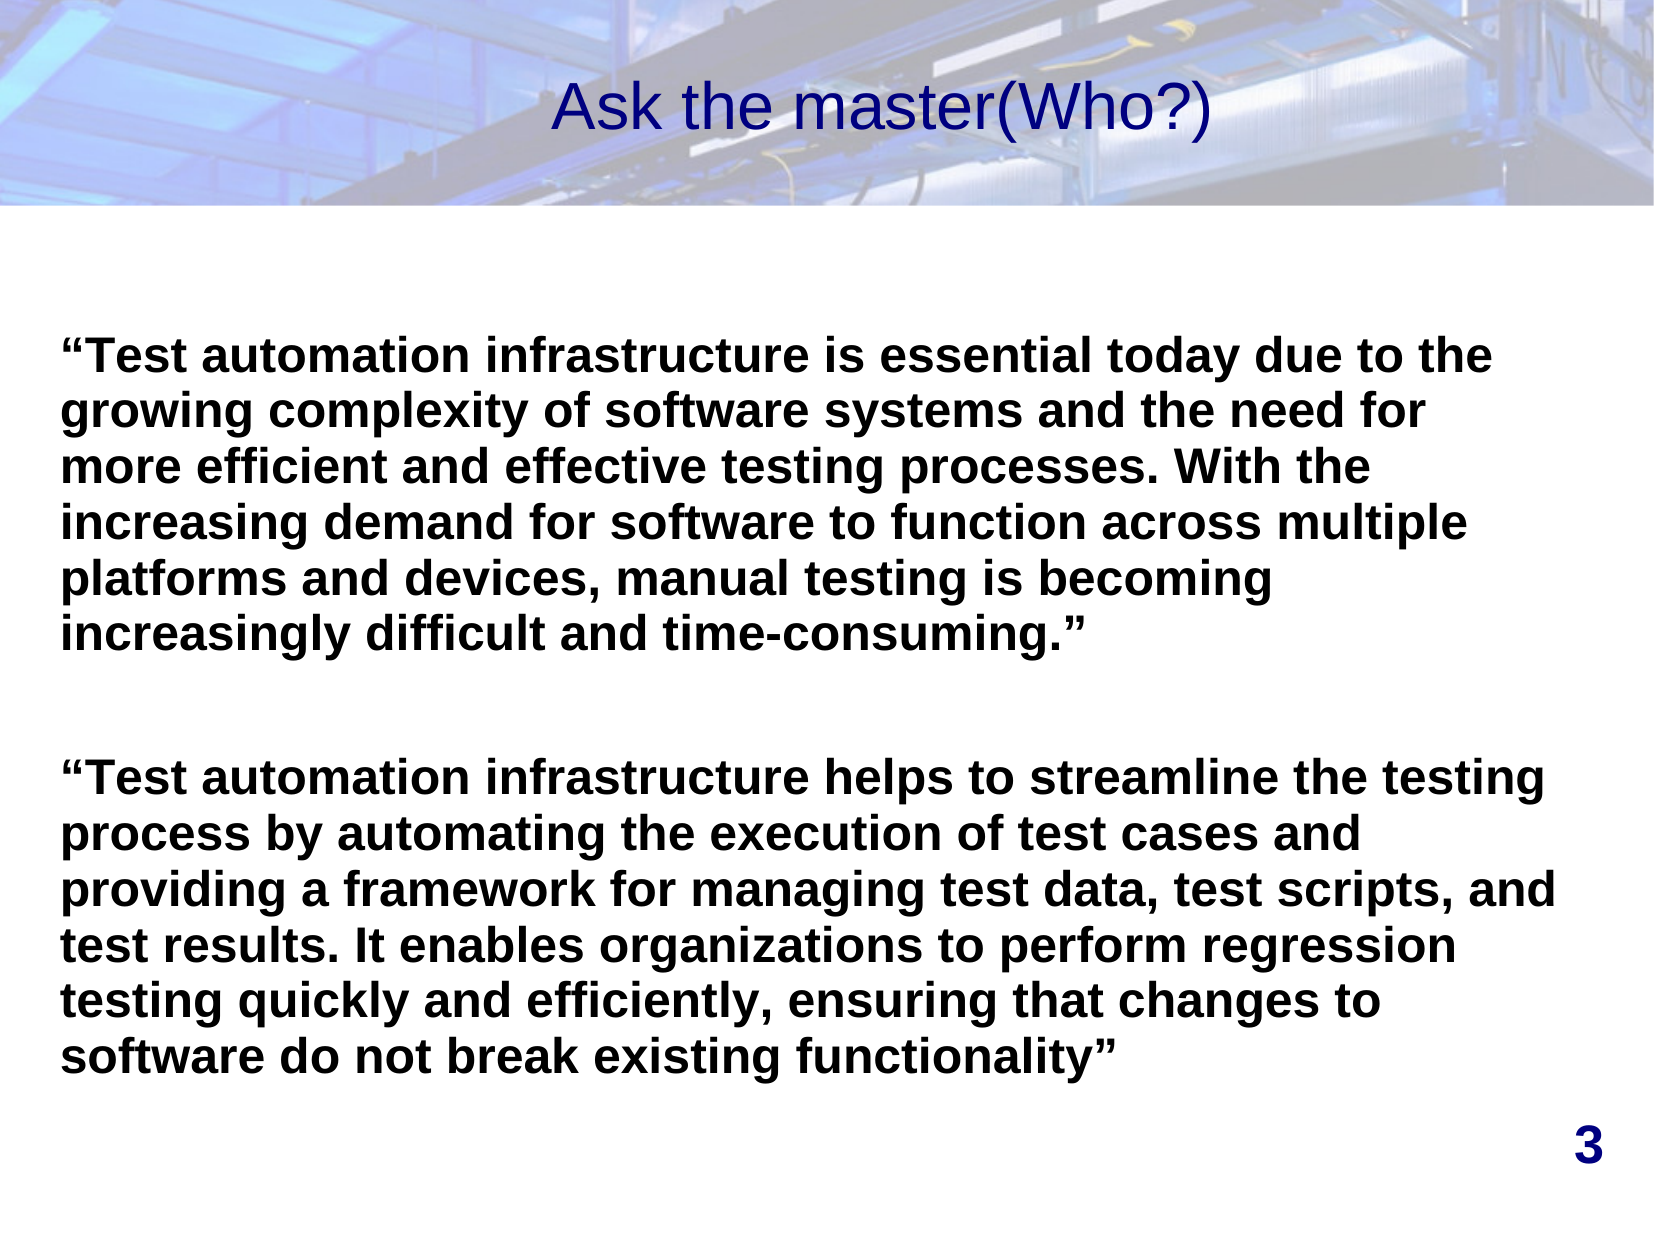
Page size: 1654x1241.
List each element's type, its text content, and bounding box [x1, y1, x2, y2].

picture [0, 210, 1559, 1241]
subtitle “Test automation infrastructure is essential today due to the growing complexity of software systems and the need for more efficient and effective testing processes. With the increasing demand for software to function across multiple platforms and devices, manual testing is becoming increasingly difficult and time-consuming.” “Test automation infrastructure helps to streamline the testing process by automating the execution of test cases and providing a framework for managing test data, test scripts, and test results. It enables organizations to perform regression testing quickly and efficiently, ensuring that changes to software do not break existing functionality” [59, 104, 1560, 1215]
picture [0, 0, 1654, 1241]
text_box 3 [1559, 1104, 1629, 1241]
title Ask the master(Who?) [0, 2, 1488, 210]
